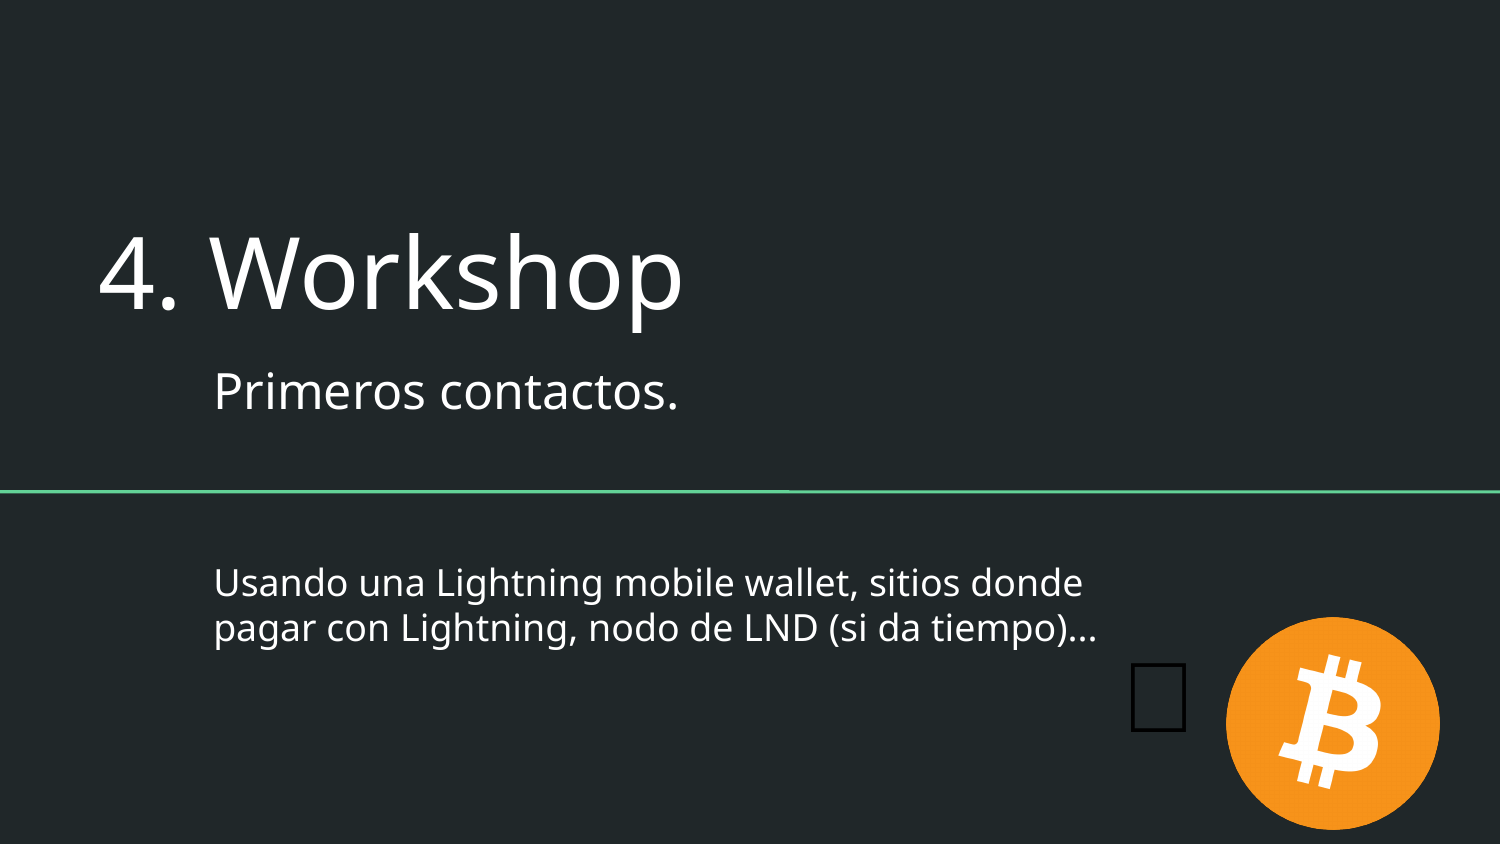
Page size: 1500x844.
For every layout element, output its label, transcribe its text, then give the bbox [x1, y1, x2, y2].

text_box Primeros contactos. [198, 344, 1500, 448]
text_box Usando una Lightning mobile wallet, sitios donde pagar con Lightning, nodo de LND (si da tiempo)... [198, 544, 1179, 741]
text_box 💪 [1106, 617, 1500, 844]
text_box 4. Workshop [83, 83, 1417, 345]
picture [1226, 617, 1440, 830]
